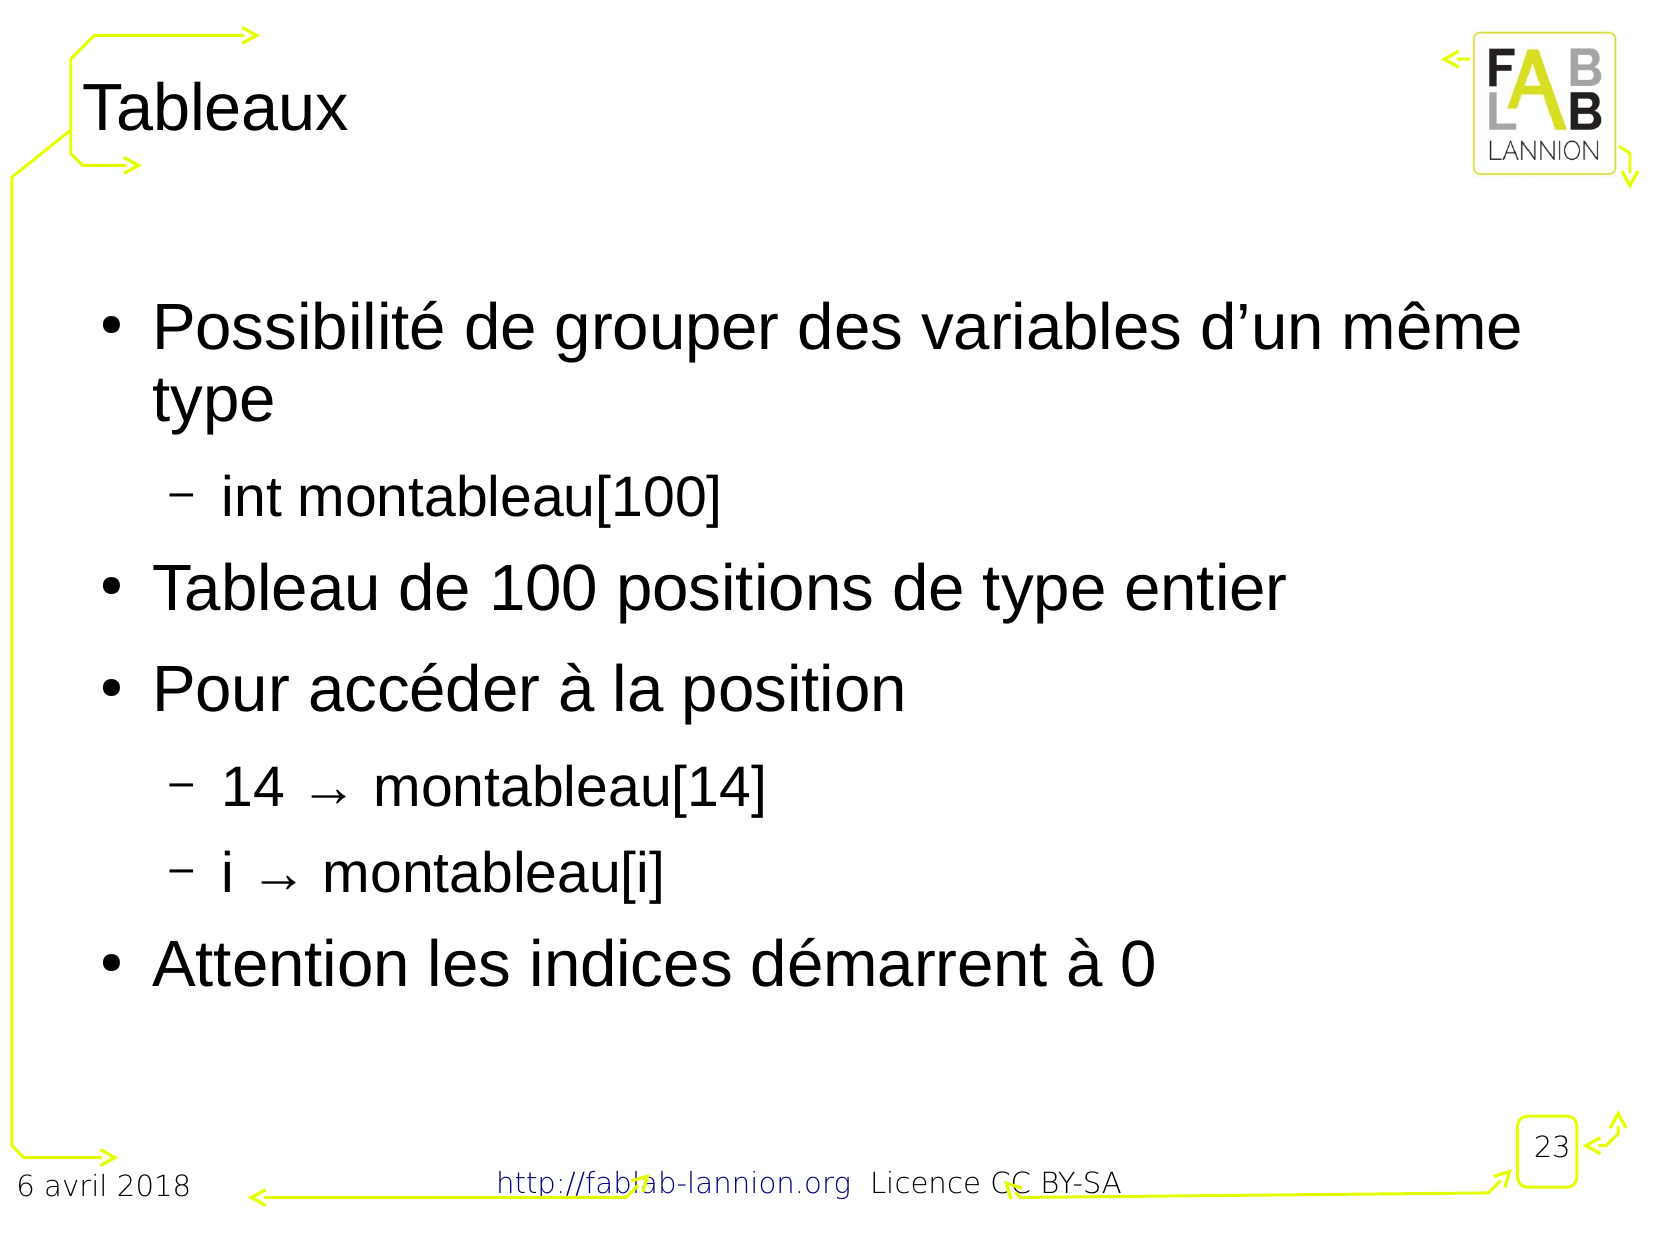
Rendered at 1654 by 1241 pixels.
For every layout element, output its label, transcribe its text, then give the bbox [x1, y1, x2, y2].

picture [1470, 29, 1619, 178]
list Possibilité de grouper des variables d’un même type int montableau[100] Tableau de 100 positions de type entier Pour accéder à la position 14 → montableau[14] i → montableau[i] Attention les indices démarrent à 0 [82, 290, 1571, 1010]
title Tableaux [82, 49, 1441, 166]
